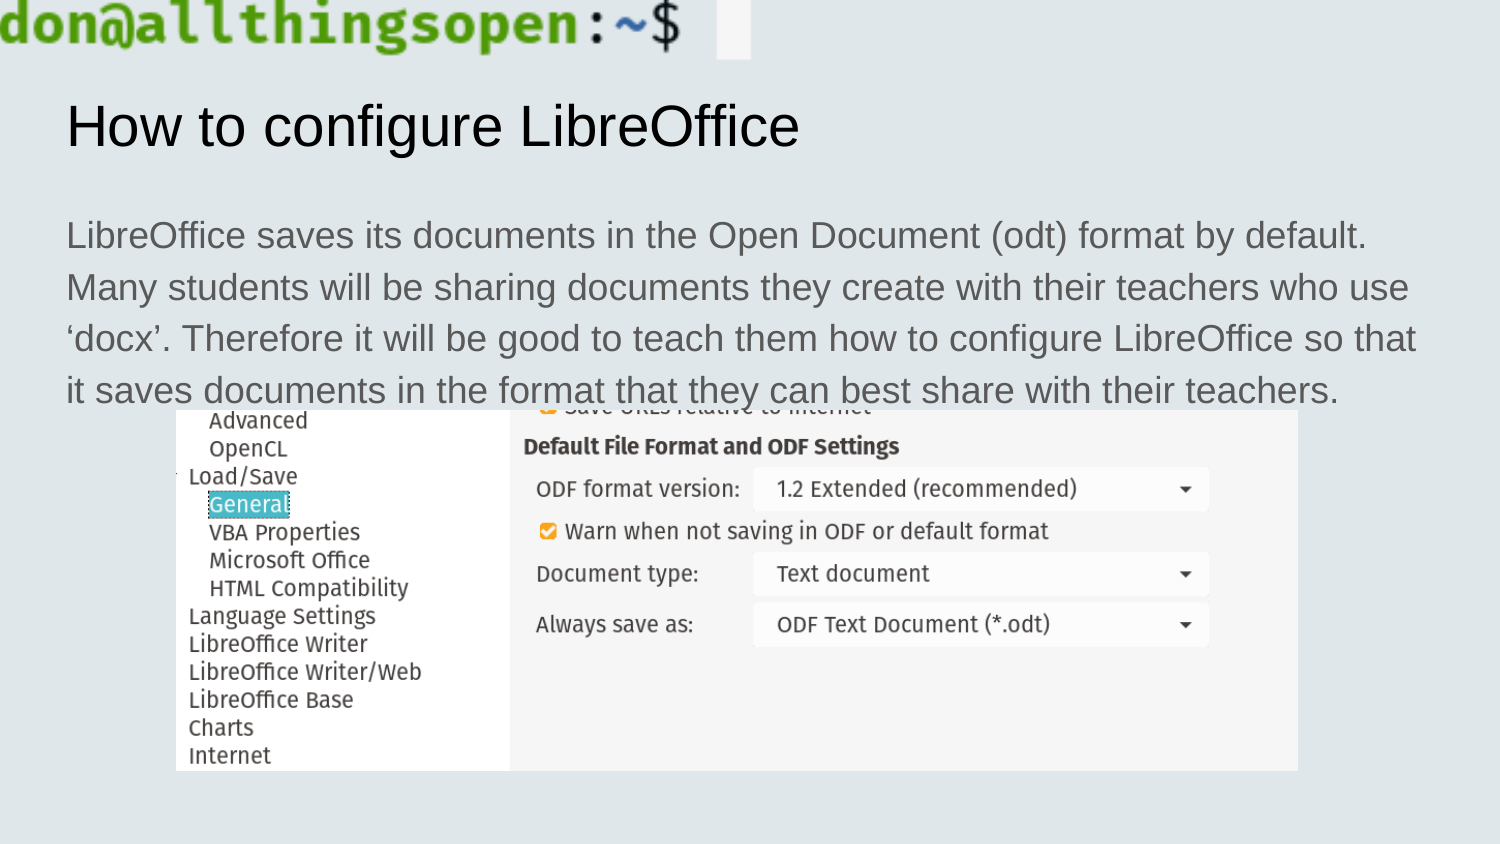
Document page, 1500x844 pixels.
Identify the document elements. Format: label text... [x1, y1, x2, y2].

list LibreOffice saves its documents in the Open Document (odt) format by default. Many students will be sharing documents they create with their teachers who use ‘docx’. Therefore it will be good to teach them how to configure LibreOffice so that it saves documents in the format that they can best share with their teachers. [51, 189, 1449, 434]
title How to configure LibreOffice [51, 72, 1449, 167]
picture [0, 0, 1500, 844]
